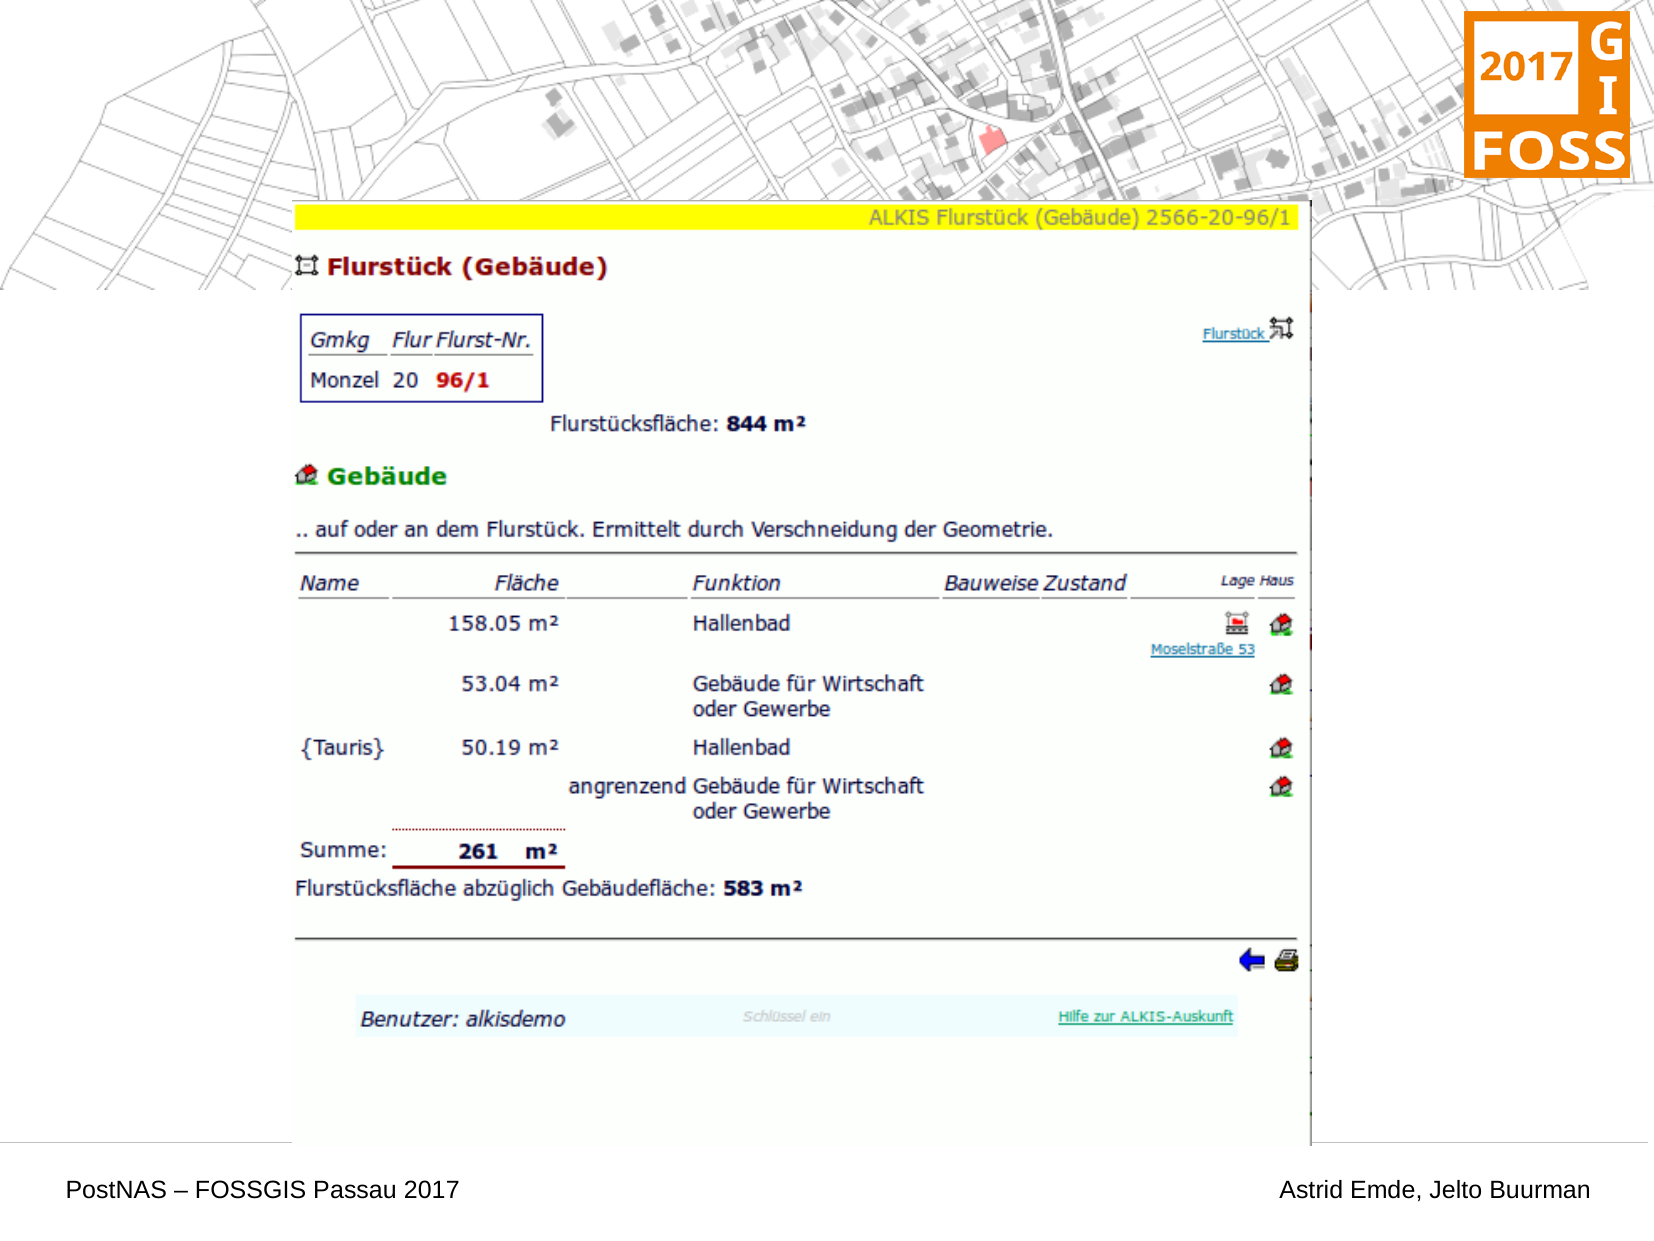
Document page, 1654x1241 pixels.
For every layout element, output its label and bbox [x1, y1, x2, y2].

picture [292, 200, 1312, 1146]
picture [1464, 11, 1630, 178]
